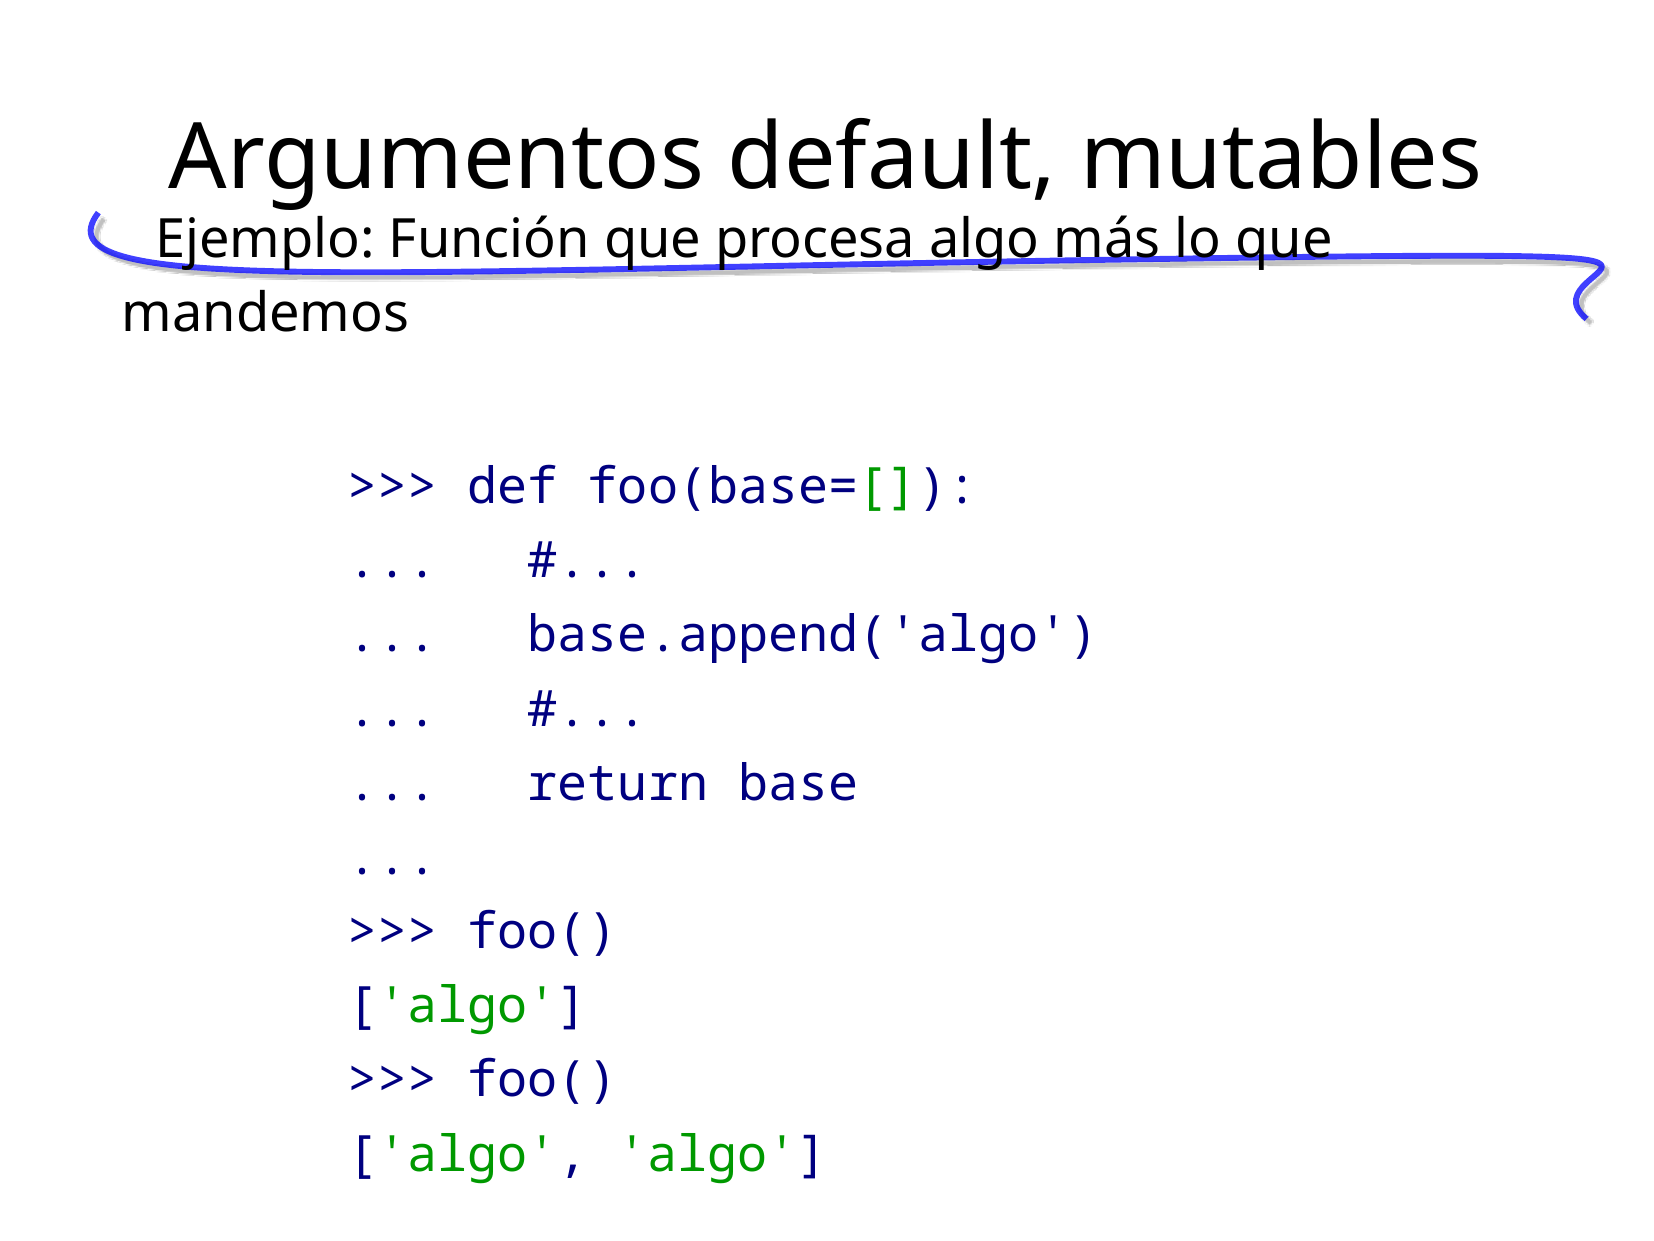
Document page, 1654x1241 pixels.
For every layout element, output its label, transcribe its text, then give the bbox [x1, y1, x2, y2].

subtitle Ejemplo: Función que procesa algo más lo que mandemos >>> def foo(base=[]): ... #... ... base.append('algo') ... #... ... return base ... >>> foo() ['algo'] >>> foo() ['algo', 'algo'] [121, 351, 1577, 1188]
title Argumentos default, mutables [82, 49, 1571, 257]
